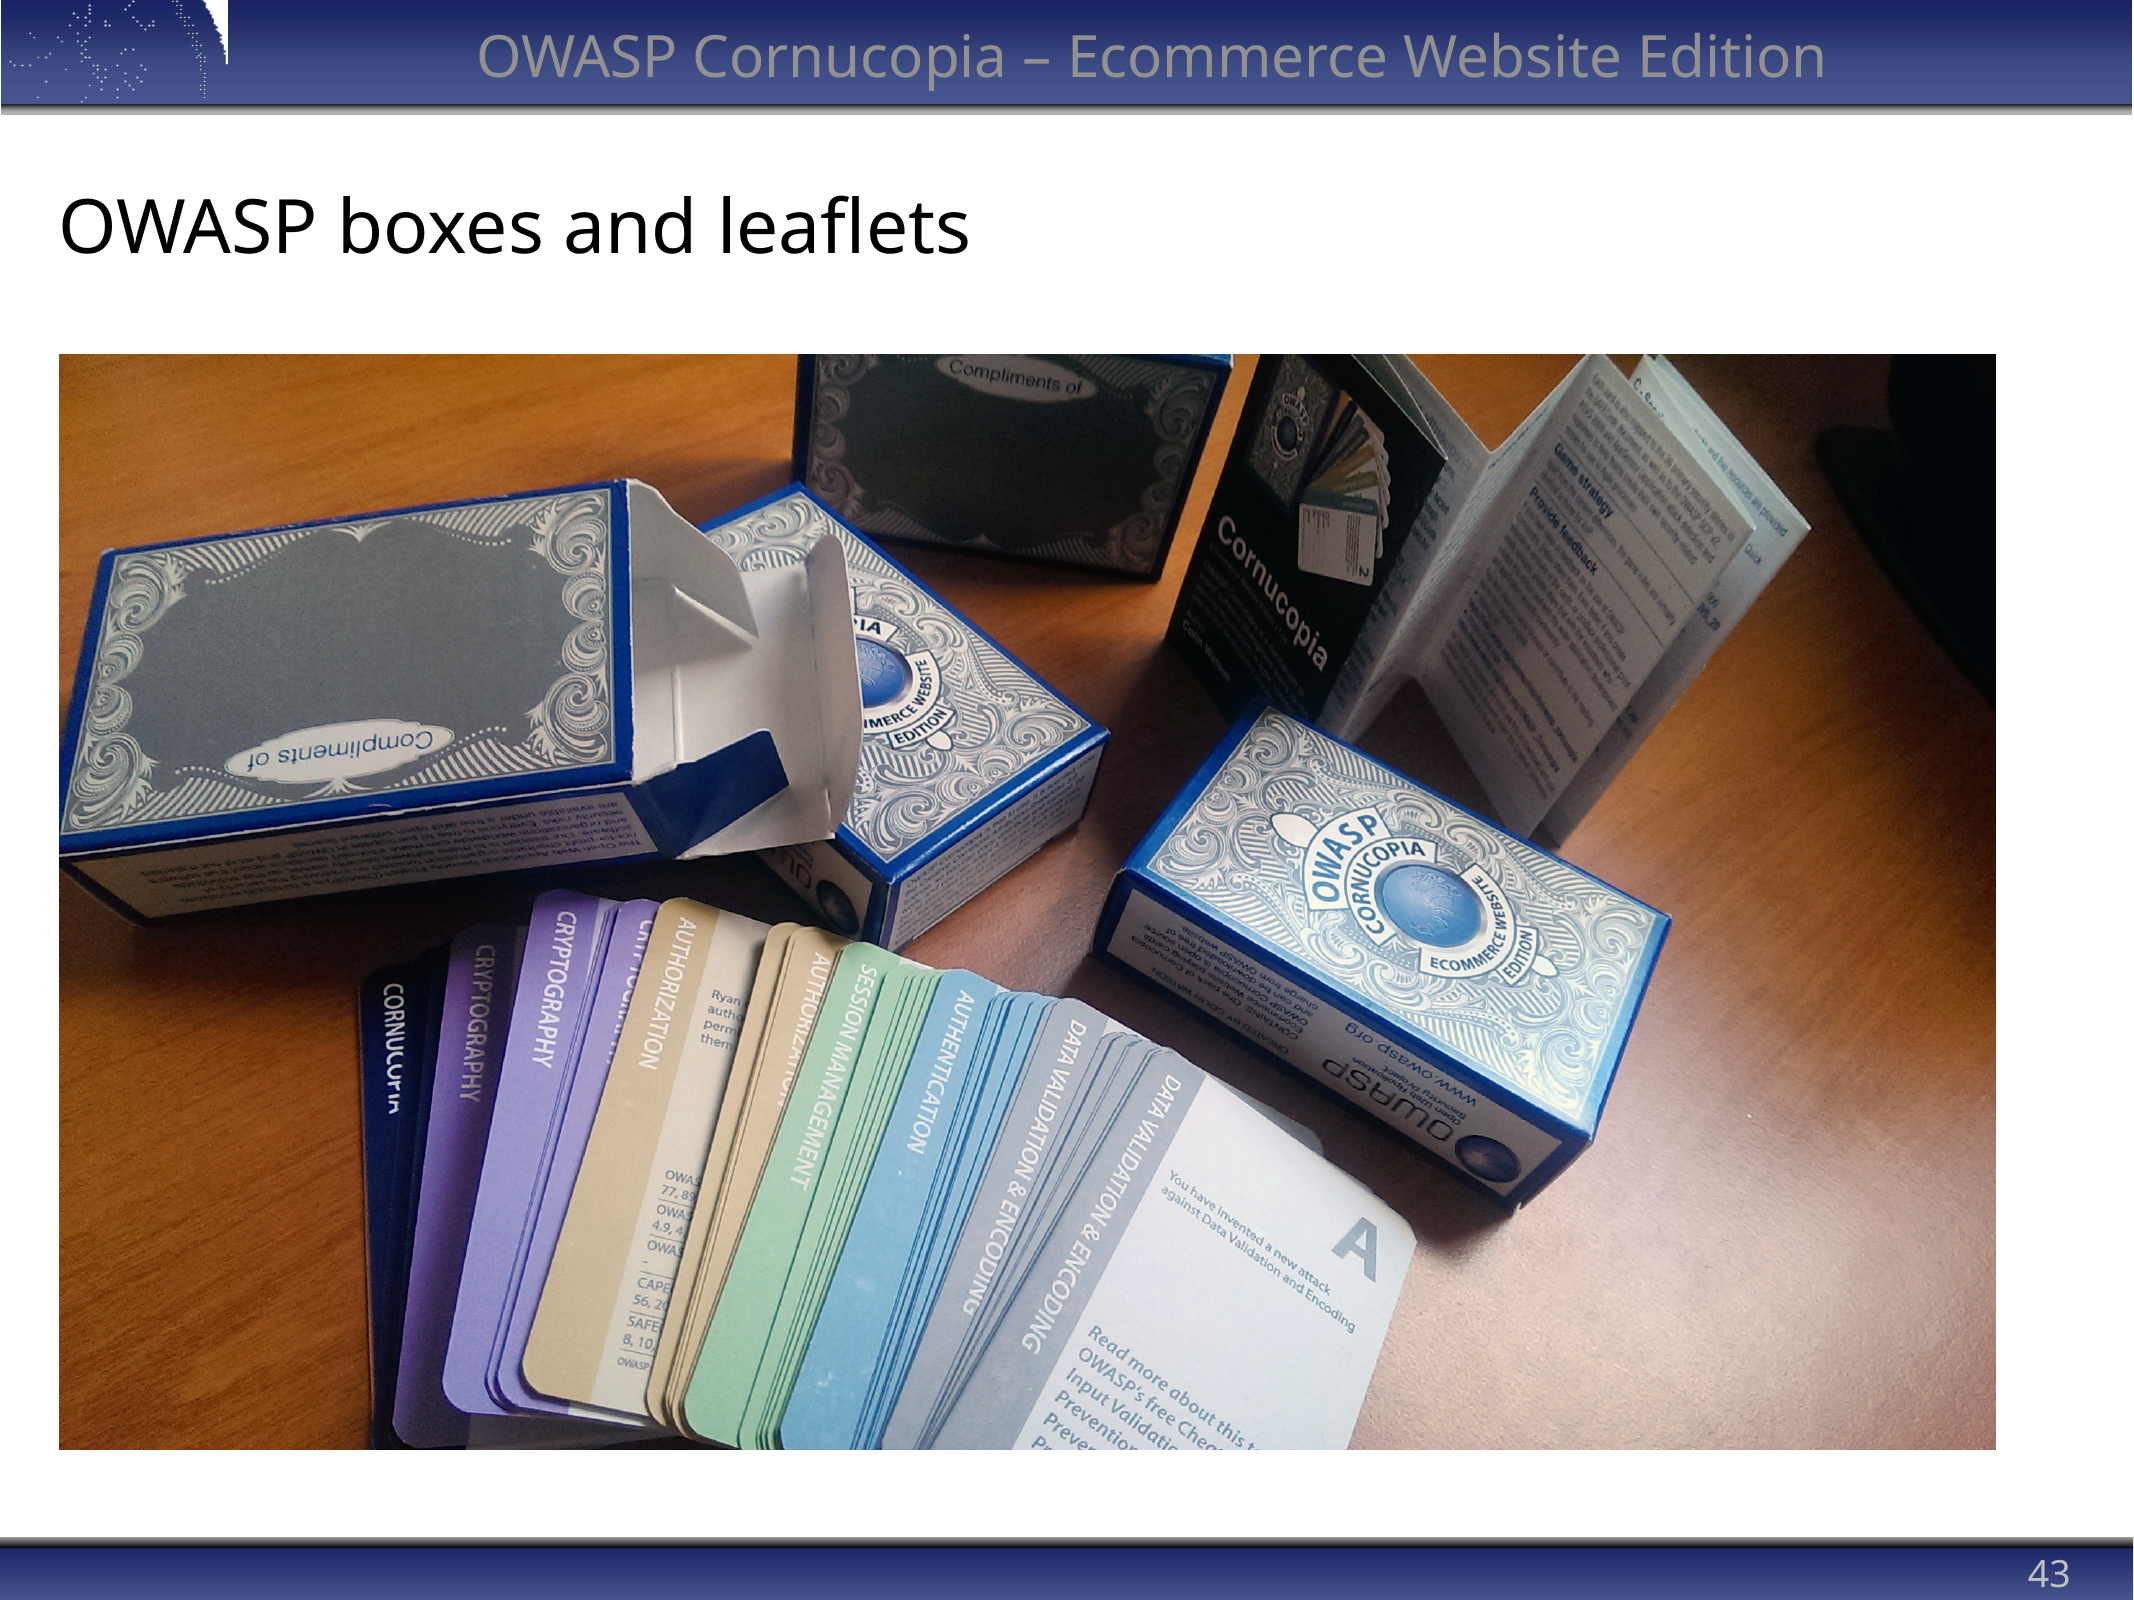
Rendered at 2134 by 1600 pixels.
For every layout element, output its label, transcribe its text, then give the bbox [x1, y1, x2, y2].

title OWASP boxes and leaflets [58, 124, 2126, 325]
picture [59, 354, 1996, 1450]
